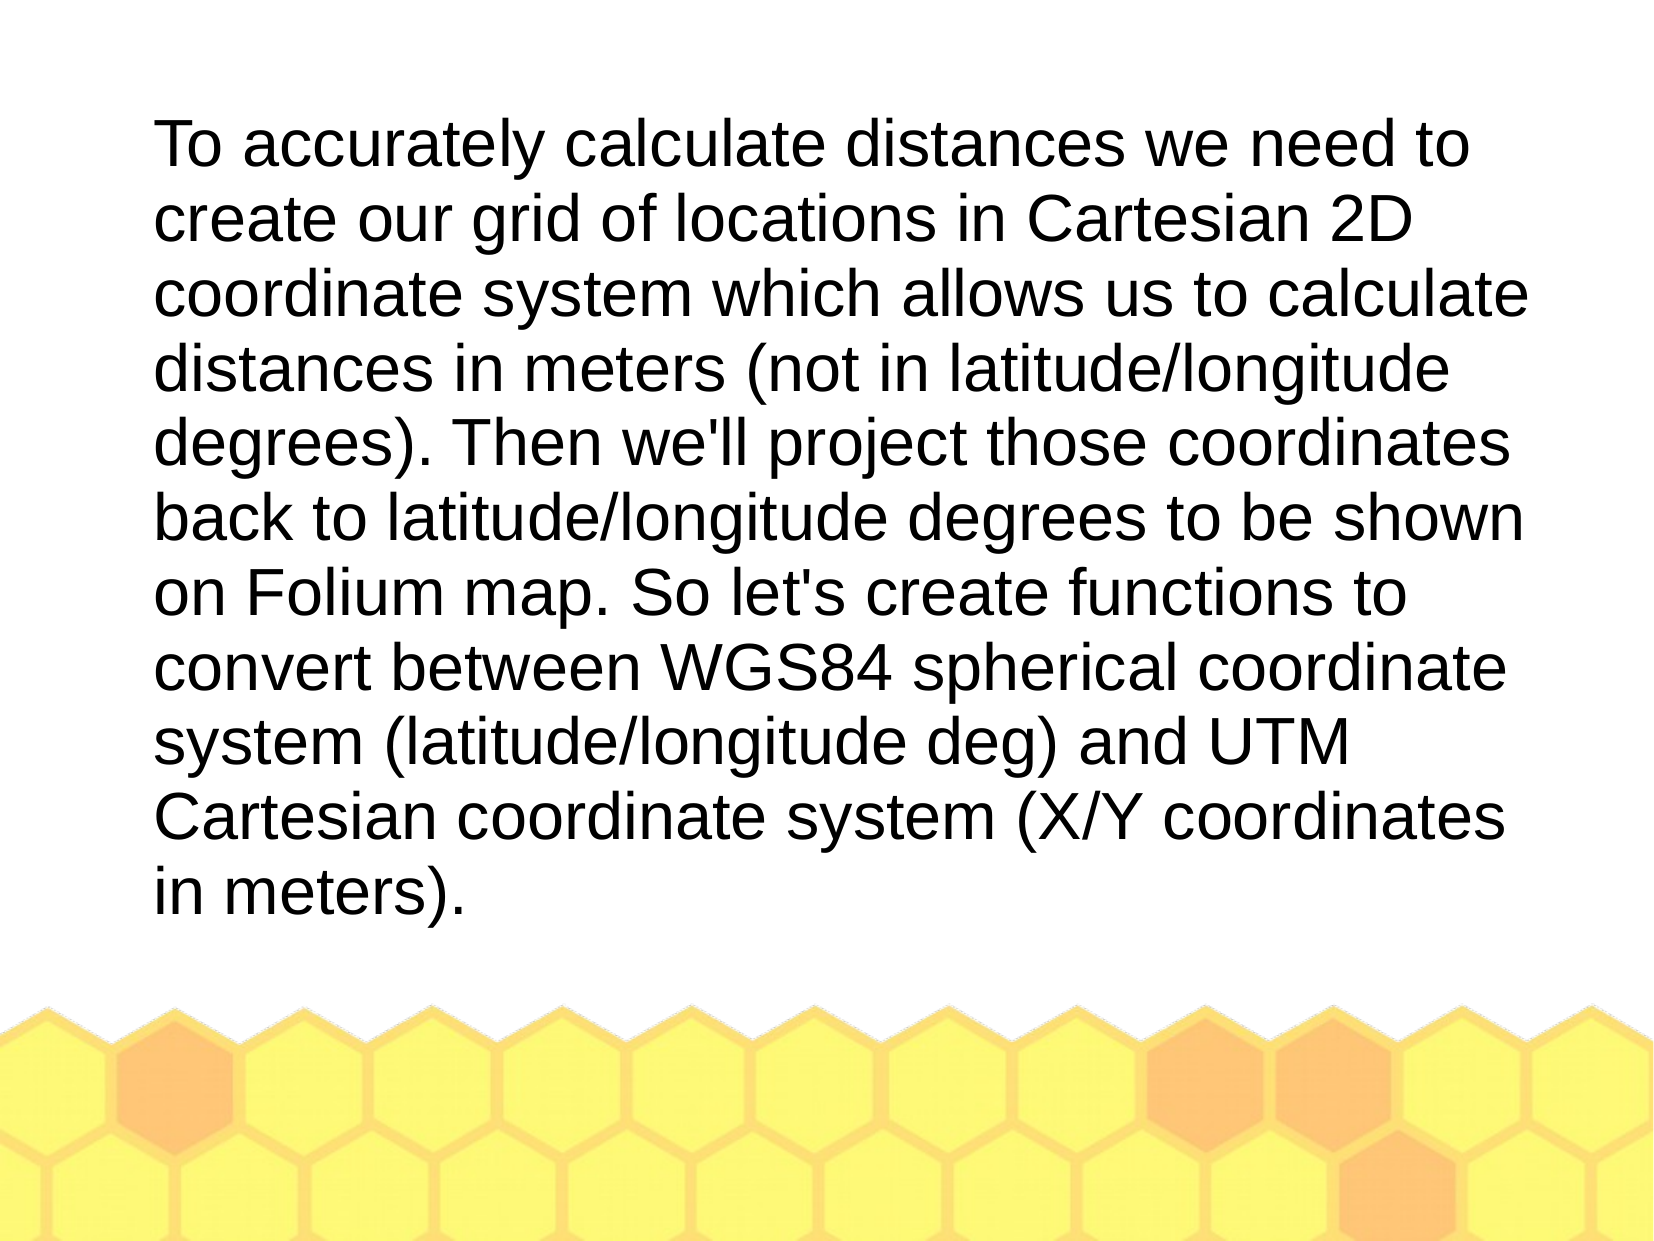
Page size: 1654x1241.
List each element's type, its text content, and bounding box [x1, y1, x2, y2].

picture [0, 1001, 1654, 1241]
list To accurately calculate distances we need to create our grid of locations in Cartesian 2D coordinate system which allows us to calculate distances in meters (not in latitude/longitude degrees). Then we'll project those coordinates back to latitude/longitude degrees to be shown on Folium map. So let's create functions to convert between WGS84 spherical coordinate system (latitude/longitude deg) and UTM Cartesian coordinate system (X/Y coordinates in meters). [82, 106, 1571, 969]
